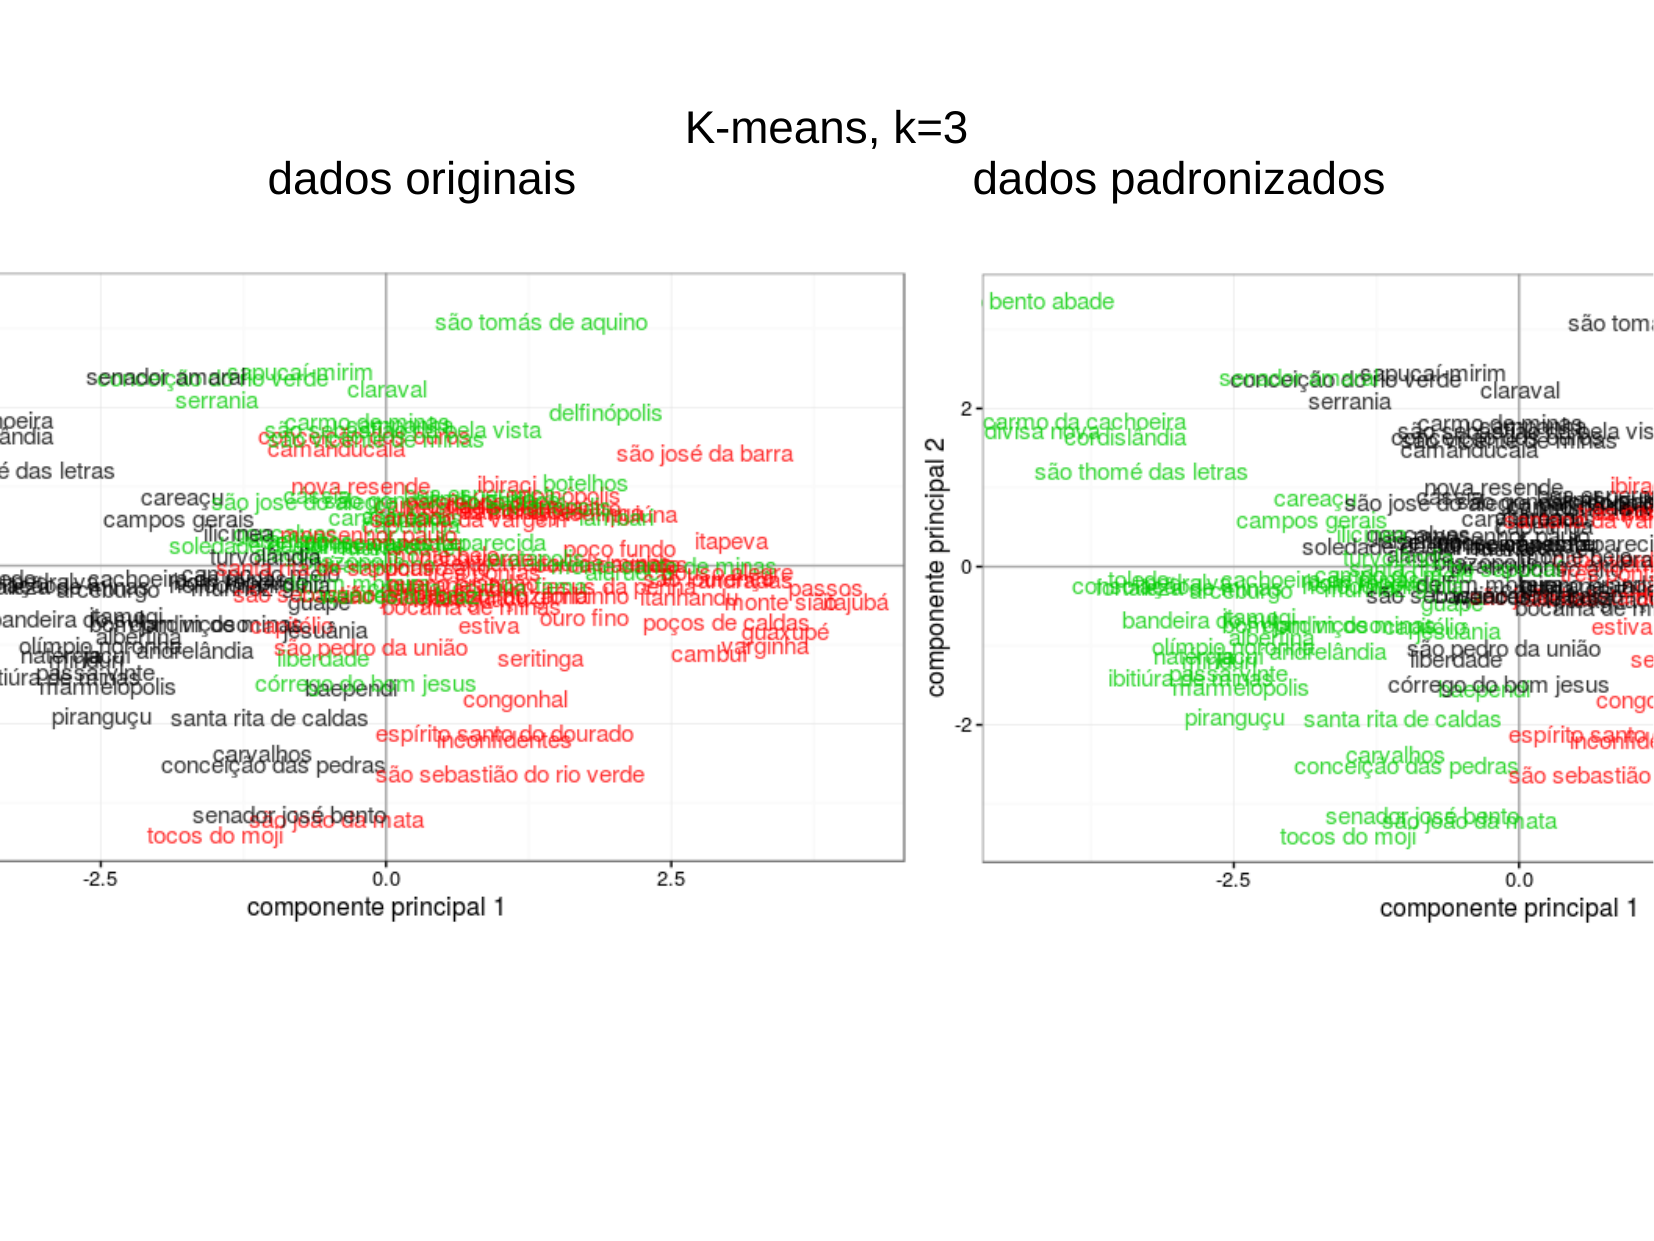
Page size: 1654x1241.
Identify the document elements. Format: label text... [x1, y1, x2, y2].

title K-means, k=3 dados originais dados padronizados [82, 49, 1571, 225]
picture [0, 224, 1654, 934]
